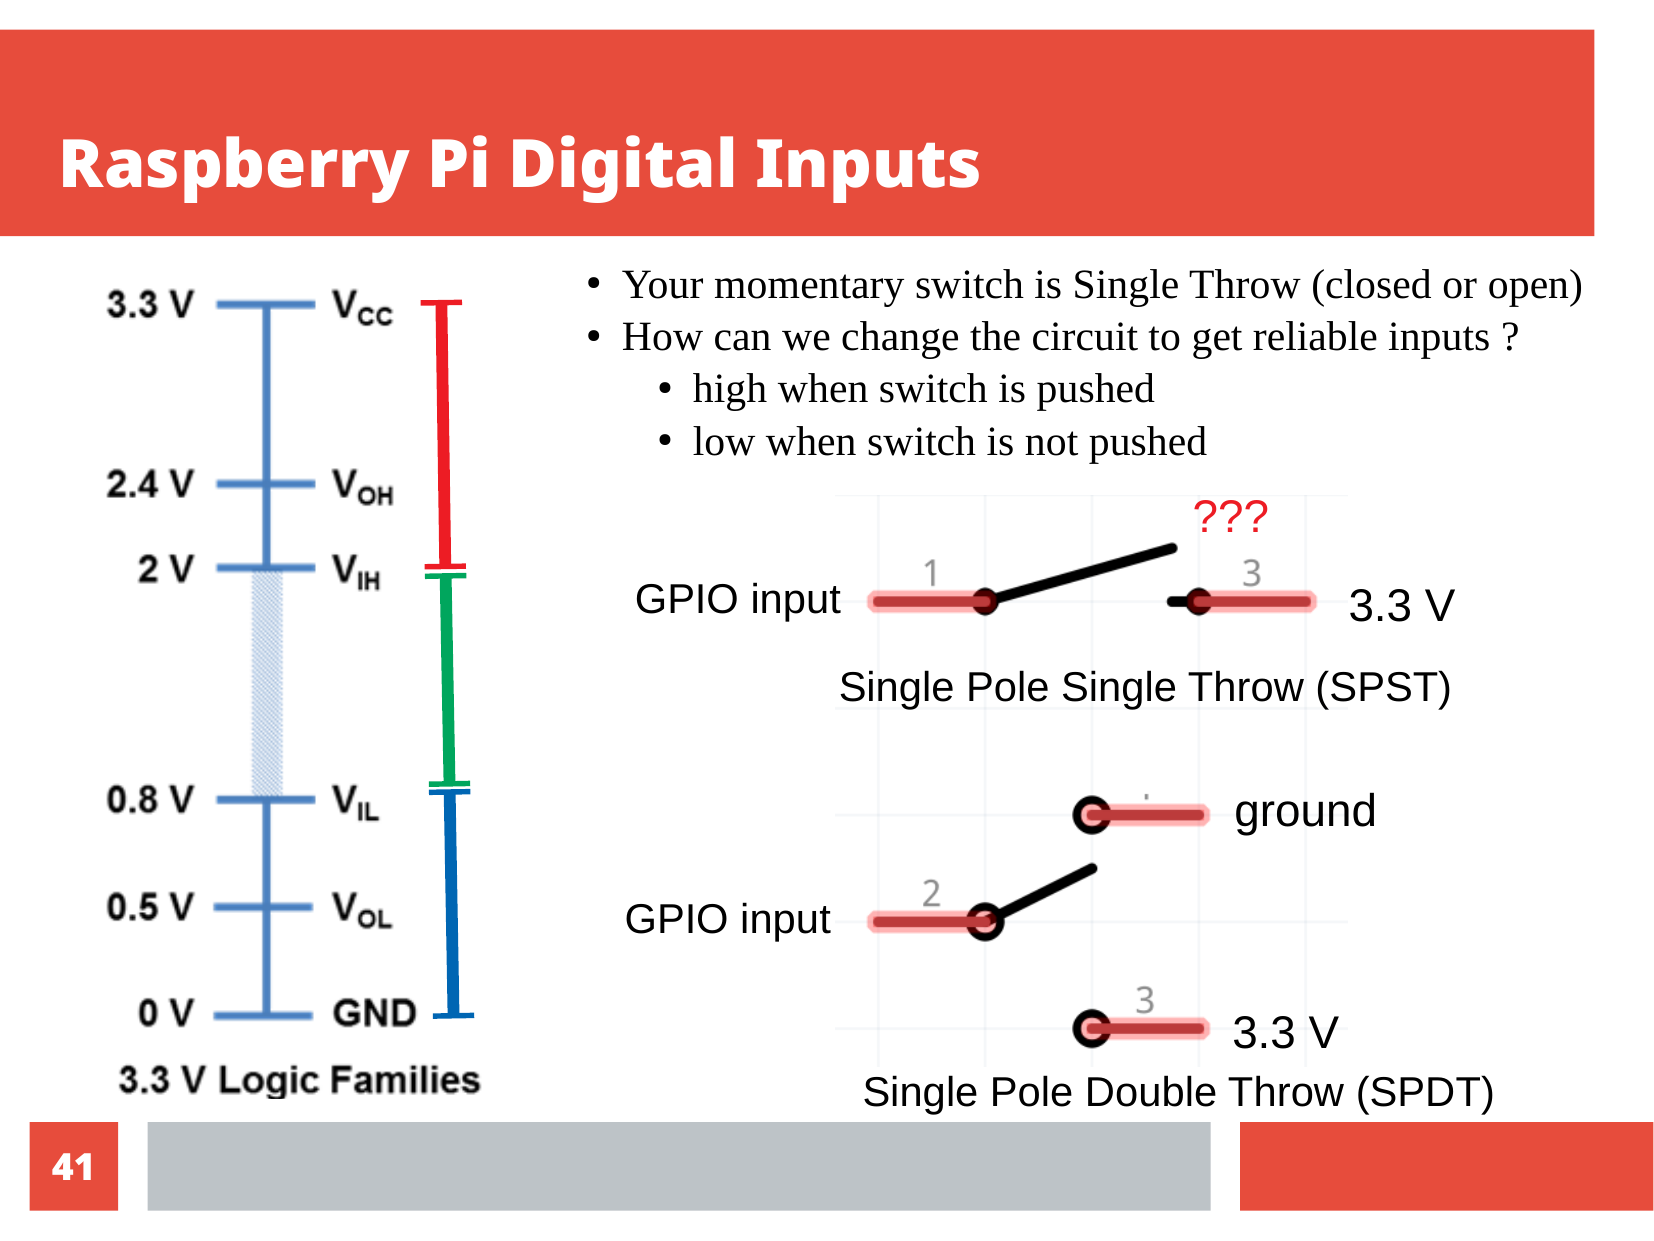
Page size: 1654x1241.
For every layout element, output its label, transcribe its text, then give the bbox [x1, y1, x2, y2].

text_box ground [1219, 777, 1449, 850]
text_box 3.3 V [1333, 572, 1563, 645]
picture [835, 495, 1348, 655]
text_box ??? [1177, 483, 1407, 556]
text_box Your momentary switch is Single Throw (closed or open) How can we change the circuit to get reliable inputs ? high when switch is pushed low when switch is not pushed [571, 253, 1629, 489]
text_box Single Pole Single Throw (SPST) [824, 655, 1505, 764]
text_box Single Pole Double Throw (SPDT) [847, 1060, 1537, 1169]
text_box GPIO input [609, 888, 880, 1006]
picture [36, 271, 506, 1099]
picture [835, 764, 1348, 1067]
text_box 3.3 V [1217, 1000, 1447, 1060]
text_box GPIO input [620, 568, 898, 677]
title Raspberry Pi Digital Inputs [59, 59, 1595, 207]
